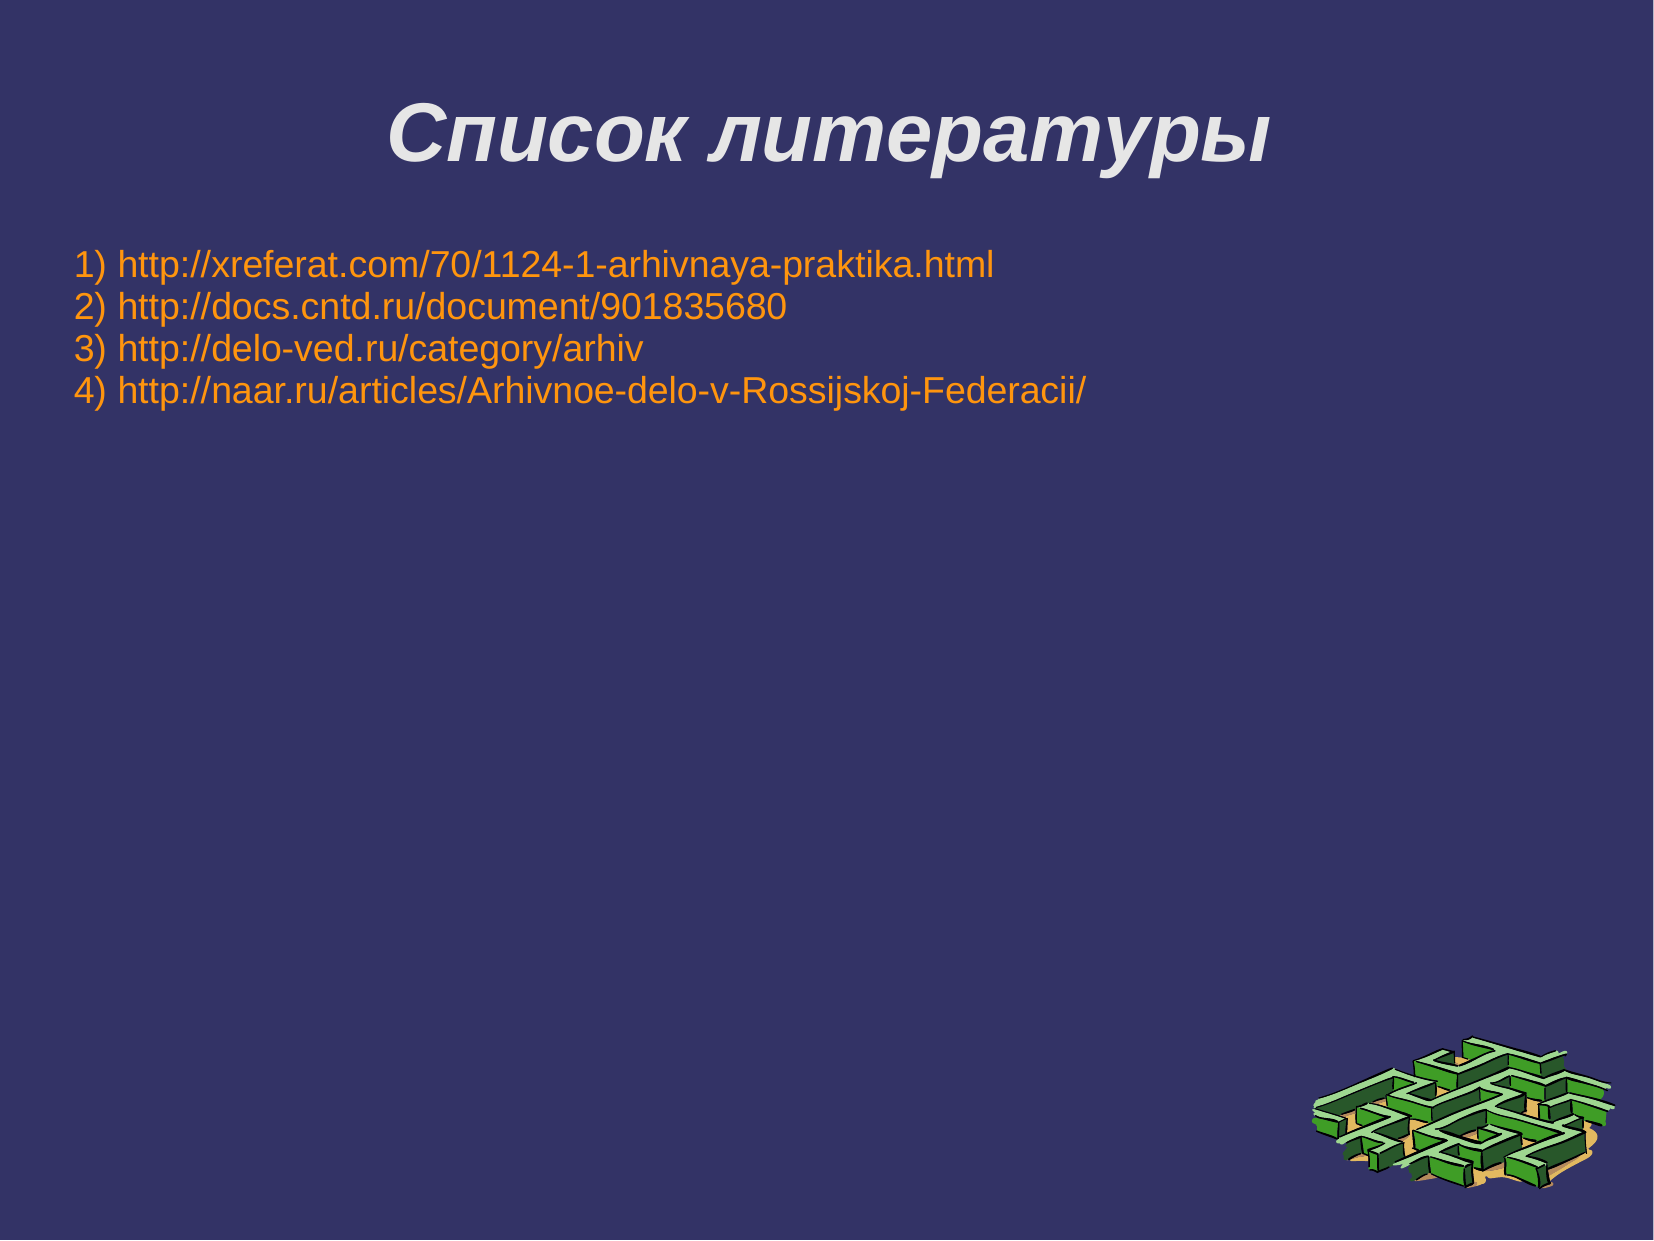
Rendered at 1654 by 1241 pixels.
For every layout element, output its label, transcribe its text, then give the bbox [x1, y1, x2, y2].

text_box 1) http://xreferat.com/70/1124-1-arhivnaya-praktika.html 2) http://docs.cntd.ru/document/901835680 3) http://delo-ved.ru/category/arhiv 4) http://naar.ru/articles/Arhivnoe-delo-v-Rossijskoj-Federacii/ [59, 236, 1447, 502]
title Список литературы [123, 29, 1536, 237]
